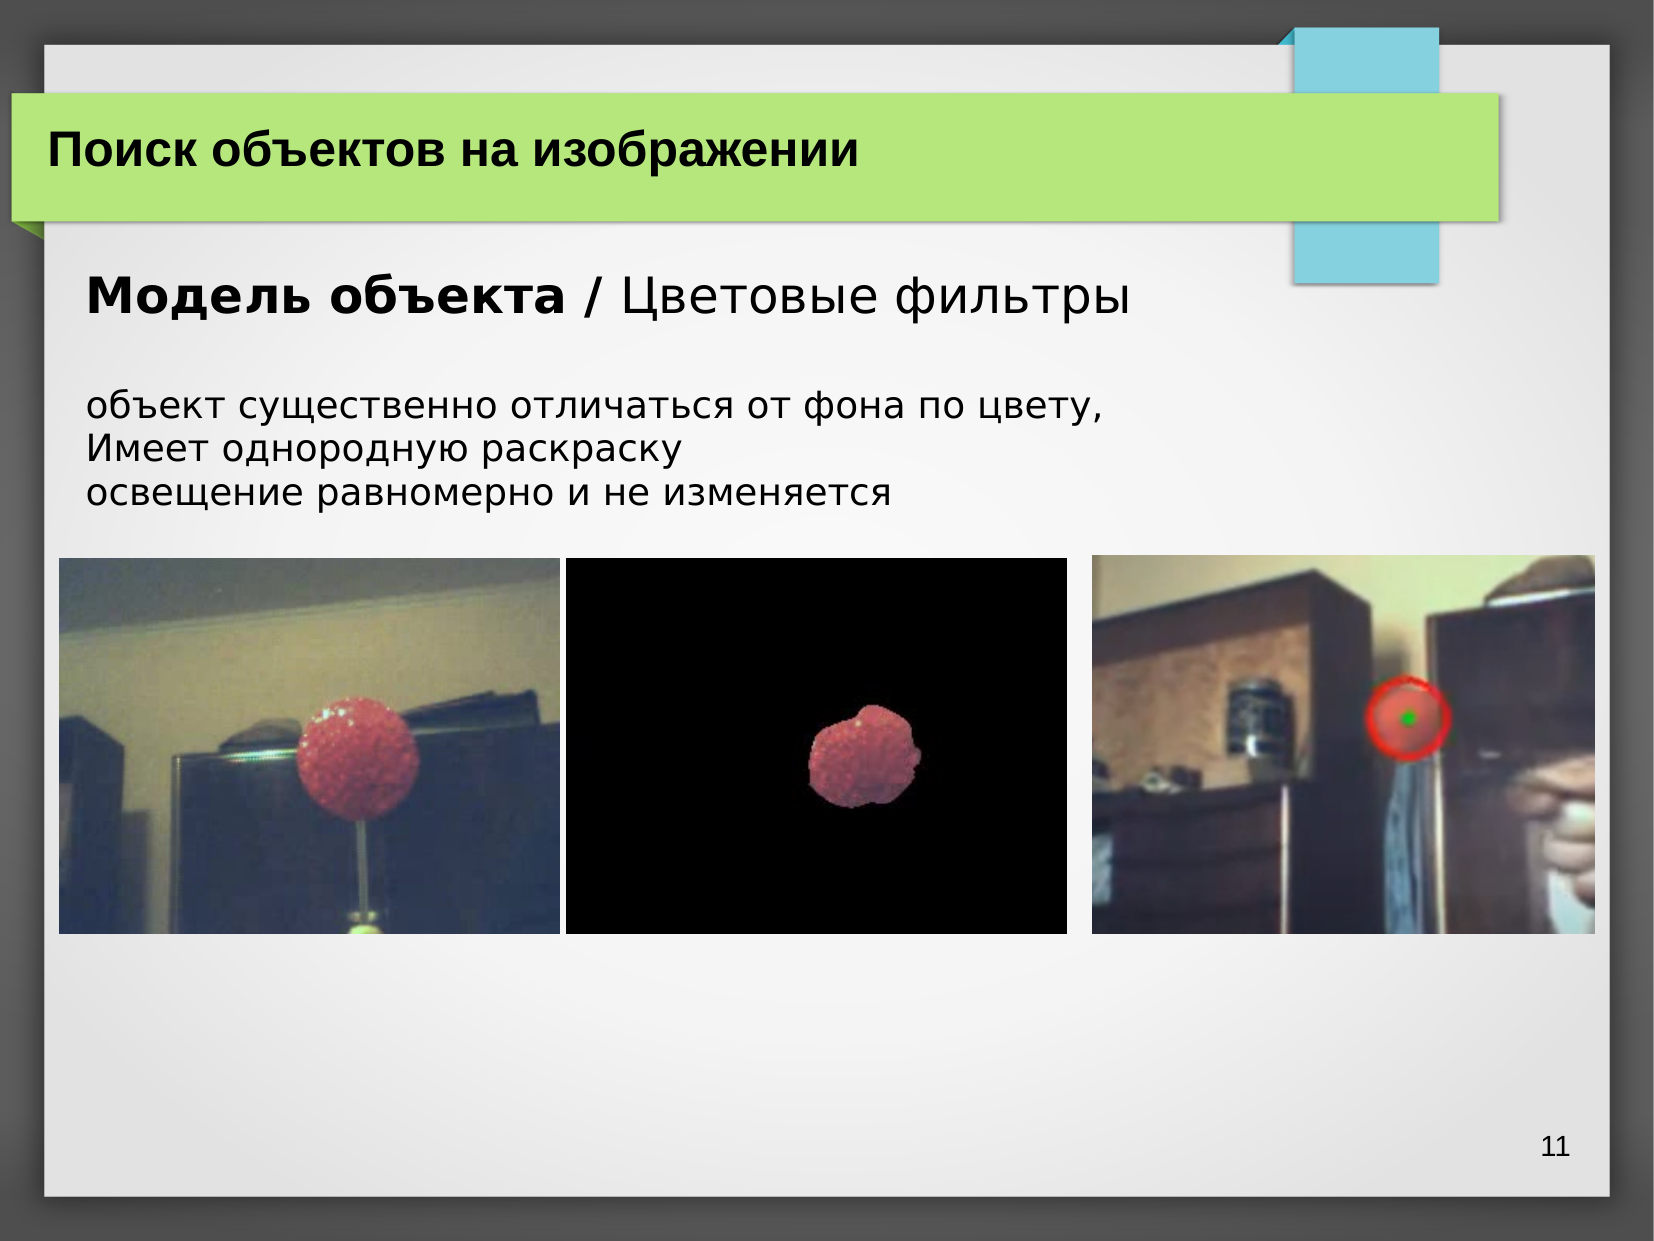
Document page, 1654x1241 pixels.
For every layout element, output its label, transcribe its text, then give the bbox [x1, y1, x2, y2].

picture [0, 0, 1654, 1241]
text_box Модель объекта / Цветовые фильтры объект существенно отличаться от фона по цвету, Имеет однородную раскраску освещение равномерно и не изменяется [70, 259, 1548, 522]
title Поиск объектов на изображении [47, 120, 1004, 177]
